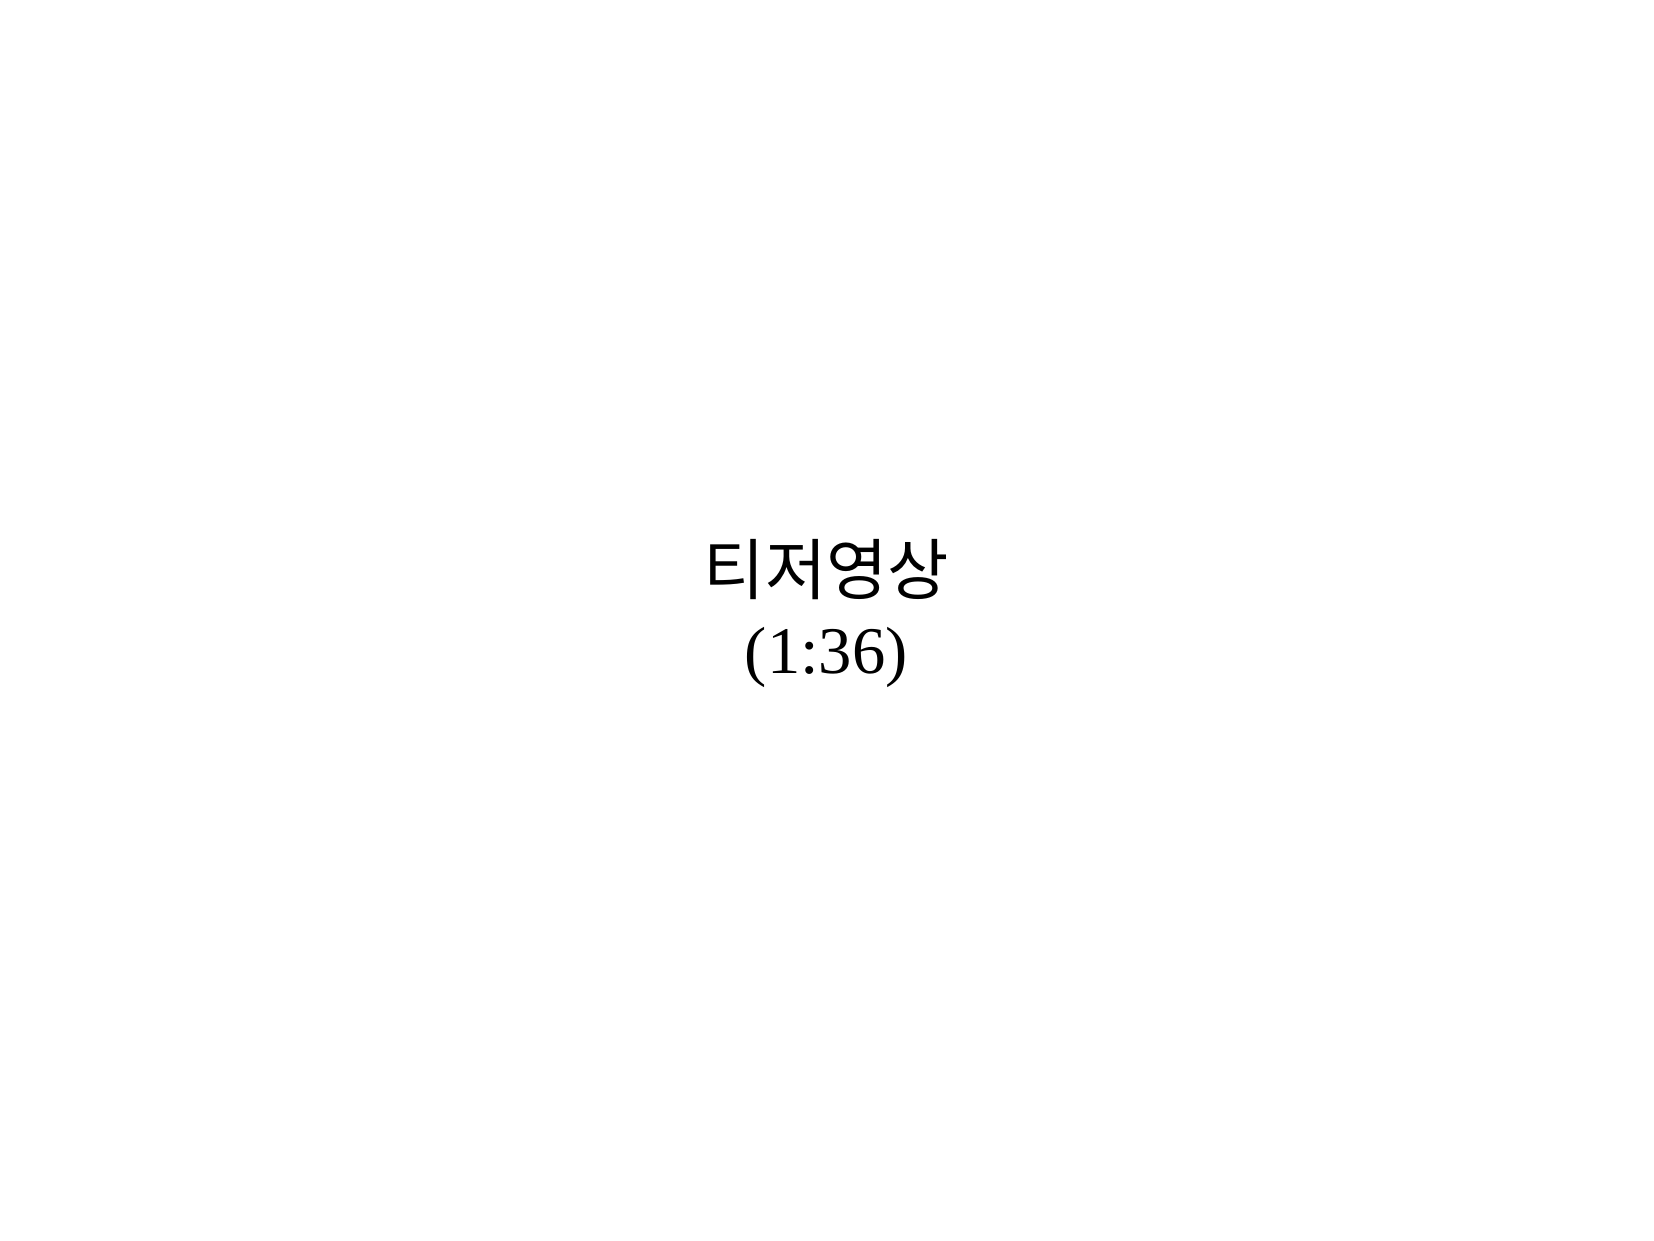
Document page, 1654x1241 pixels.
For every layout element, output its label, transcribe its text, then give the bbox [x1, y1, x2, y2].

subtitle 티저영상 (1:36) [82, 242, 1571, 963]
